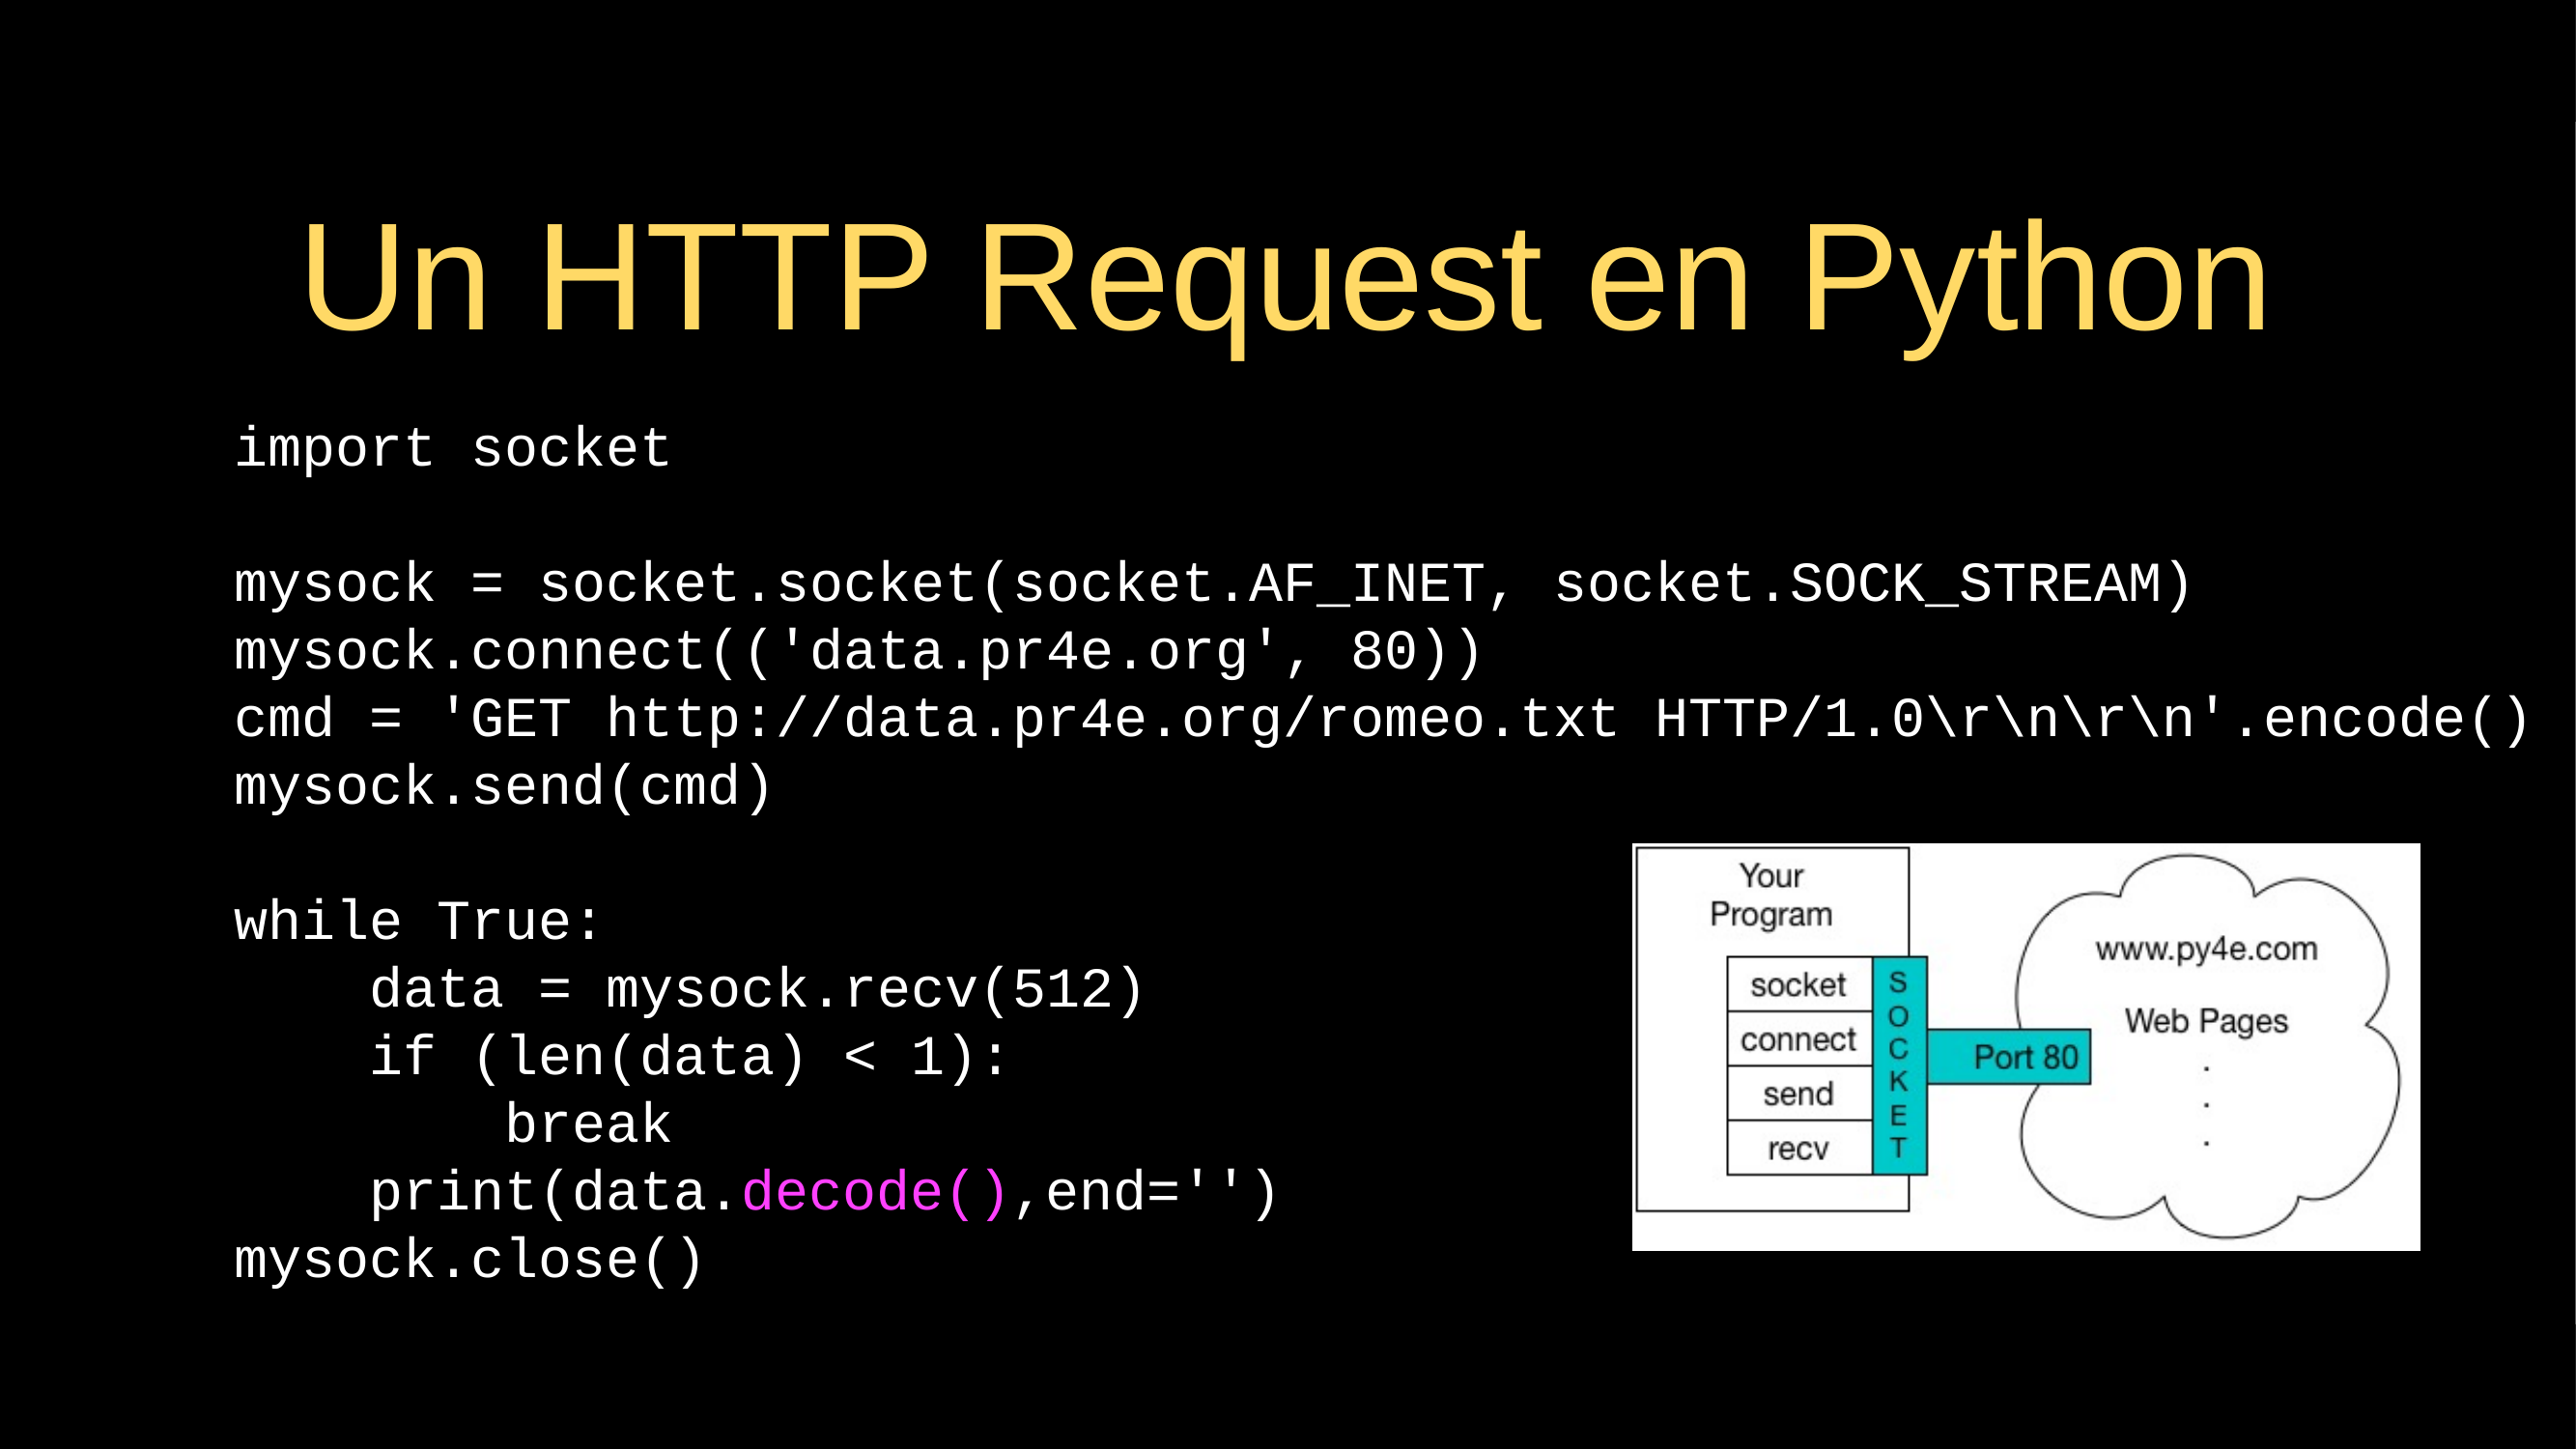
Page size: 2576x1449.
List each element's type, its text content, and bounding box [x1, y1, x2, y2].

title Un HTTP Request en Python [183, 133, 2391, 403]
text_box import socket mysock = socket.socket(socket.AF_INET, socket.SOCK_STREAM) mysock.connect(('data.pr4e.org', 80)) cmd = 'GET http://data.pr4e.org/romeo.txt HTTP/1.0\r\n\r\n'.encode() mysock.send(cmd) while True: data = mysock.recv(512) if (len(data) < 1): break print(data.decode(),end='') mysock.close() [220, 402, 2548, 1296]
